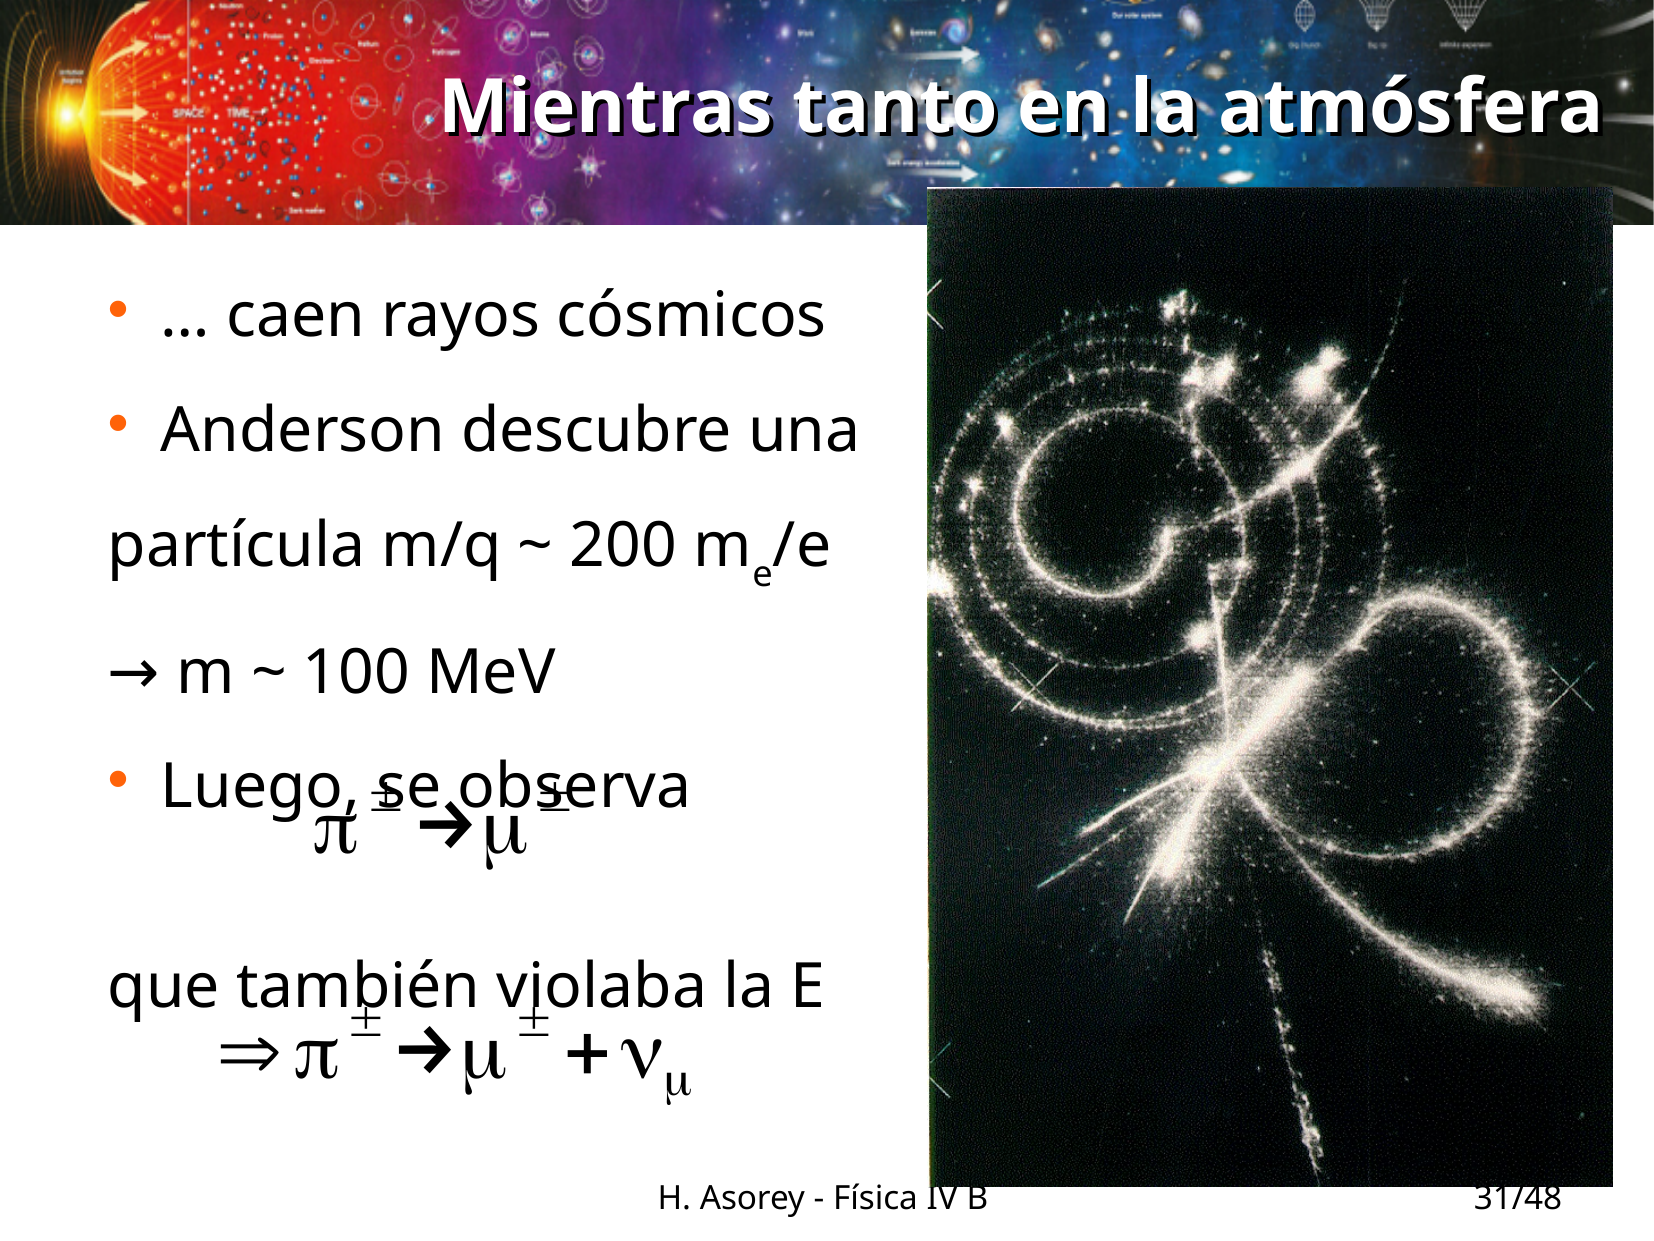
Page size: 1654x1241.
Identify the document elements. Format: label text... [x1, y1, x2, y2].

picture [0, 0, 1654, 1187]
title Mientras tanto en la atmósfera [45, 15, 1606, 191]
chart [210, 1005, 700, 1108]
chart [305, 780, 586, 874]
list … caen rayos cósmicos Anderson descubre una partícula m/q ~ 200 me/e → m ~ 100 MeV Luego, se observa que también violaba la E [90, 270, 870, 1089]
